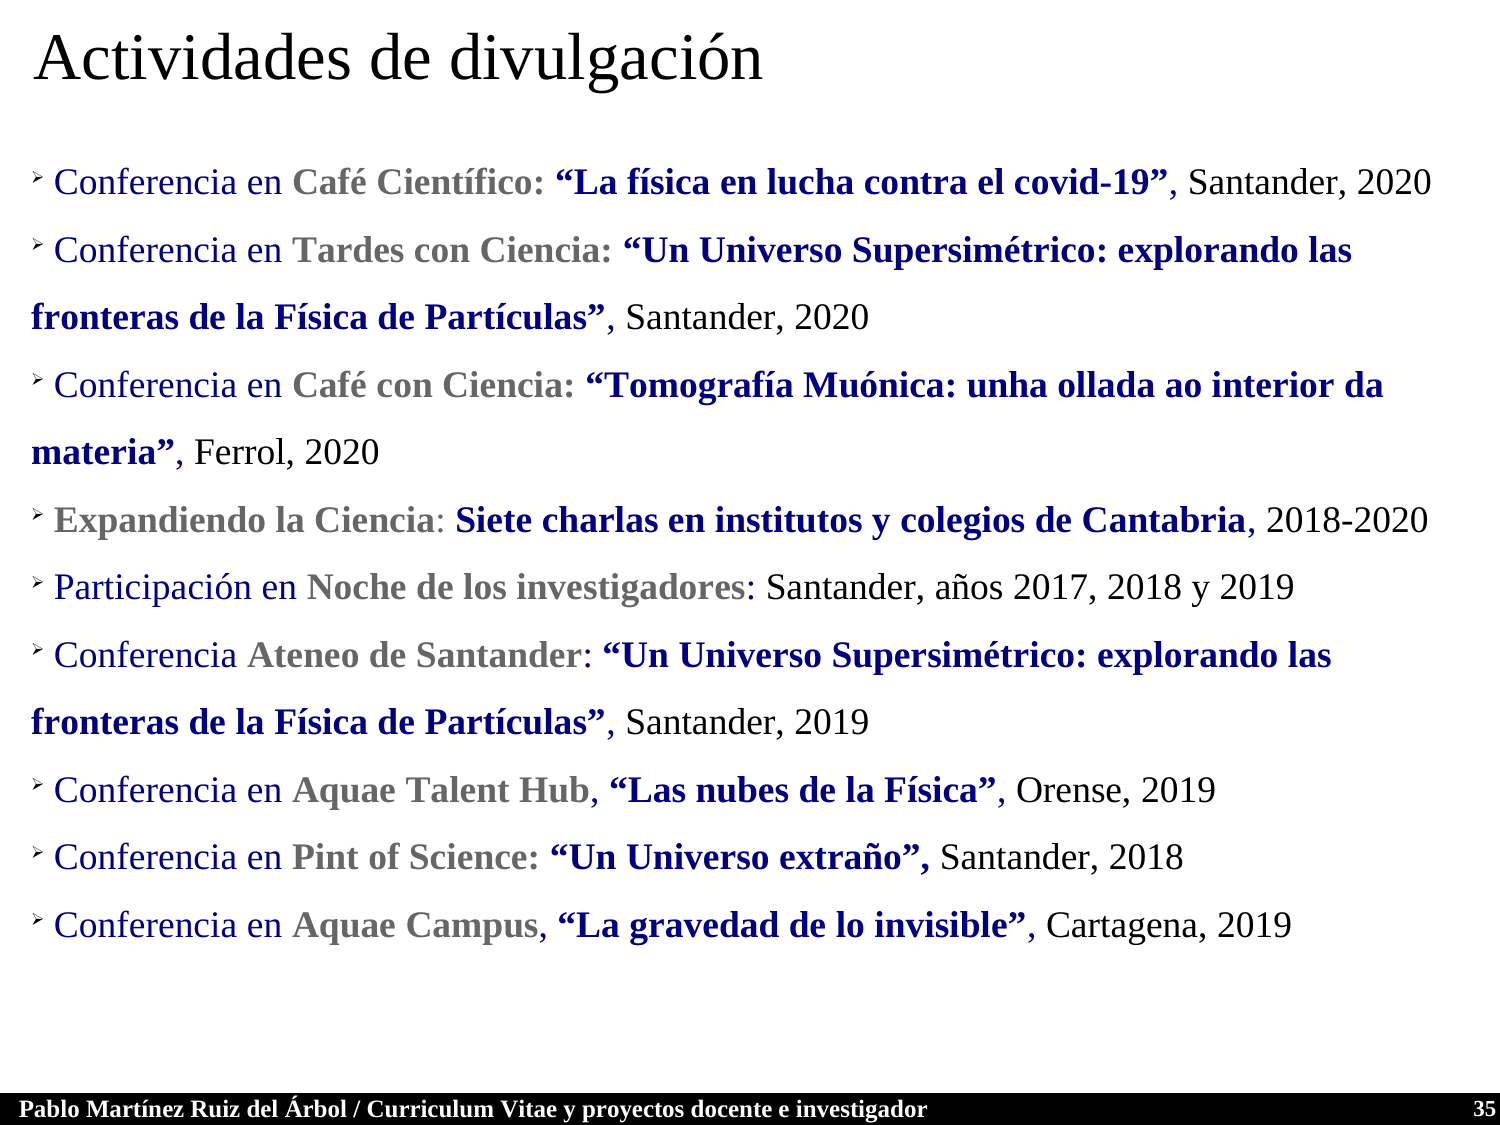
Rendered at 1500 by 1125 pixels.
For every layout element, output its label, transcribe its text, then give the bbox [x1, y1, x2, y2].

text_box Conferencia en Café Científico: “La física en lucha contra el covid-19”, Santander, 2020 Conferencia en Tardes con Ciencia: “Un Universo Supersimétrico: explorando las fronteras de la Física de Partículas”, Santander, 2020 Conferencia en Café con Ciencia: “Tomografía Muónica: unha ollada ao interior da materia”, Ferrol, 2020 Expandiendo la Ciencia: Siete charlas en institutos y colegios de Cantabria, 2018-2020 Participación en Noche de los investigadores: Santander, años 2017, 2018 y 2019 Conferencia Ateneo de Santander: “Un Universo Supersimétrico: explorando las fronteras de la Física de Partículas”, Santander, 2019 Conferencia en Aquae Talent Hub, “Las nubes de la Física”, Orense, 2019 Conferencia en Pint of Science: “Un Universo extraño”, Santander, 2018 Conferencia en Aquae Campus, “La gravedad de lo invisible”, Cartagena, 2019 [11, 122, 1500, 976]
text_box Actividades de divulgación [4, 3, 795, 111]
